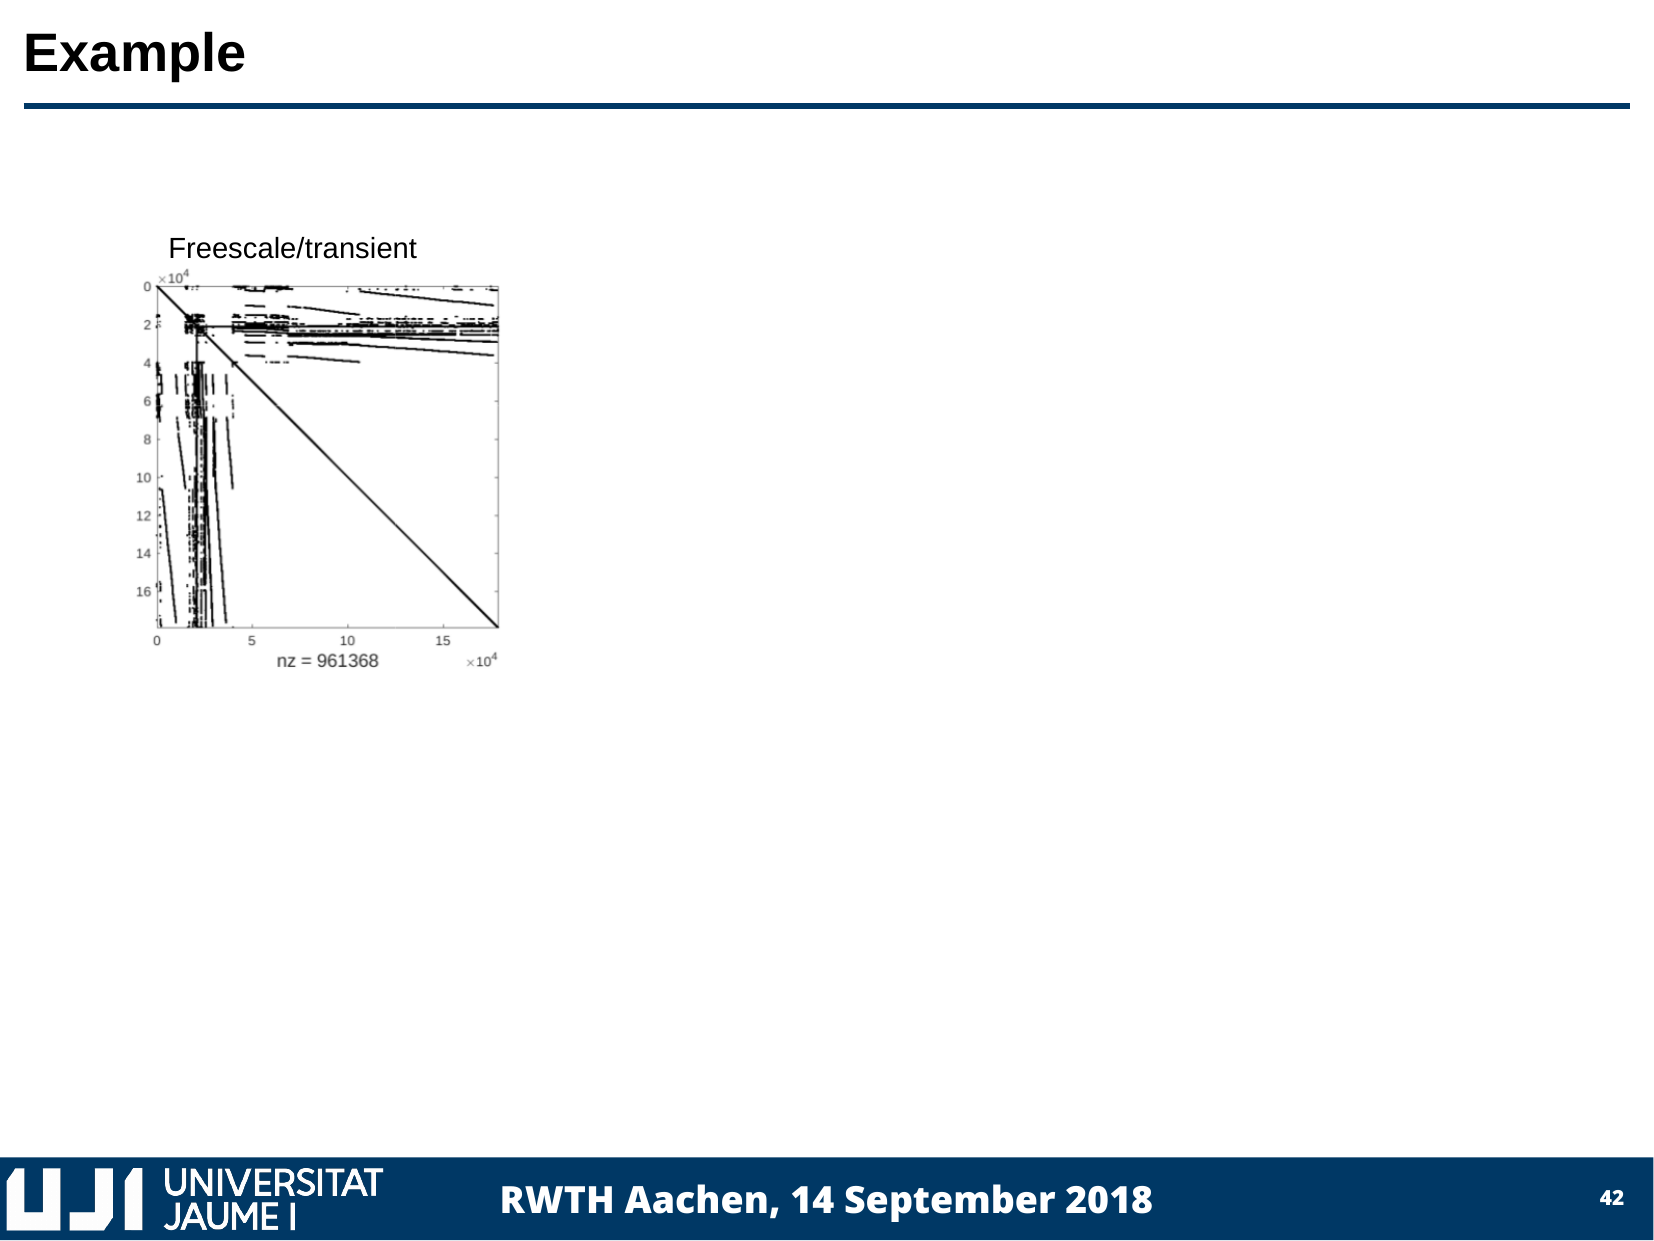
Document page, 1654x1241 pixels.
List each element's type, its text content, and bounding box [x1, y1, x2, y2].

title Example [23, 0, 1630, 107]
picture [0, 1158, 390, 1241]
text_box Freescale/transient [153, 224, 502, 273]
picture [106, 236, 556, 693]
